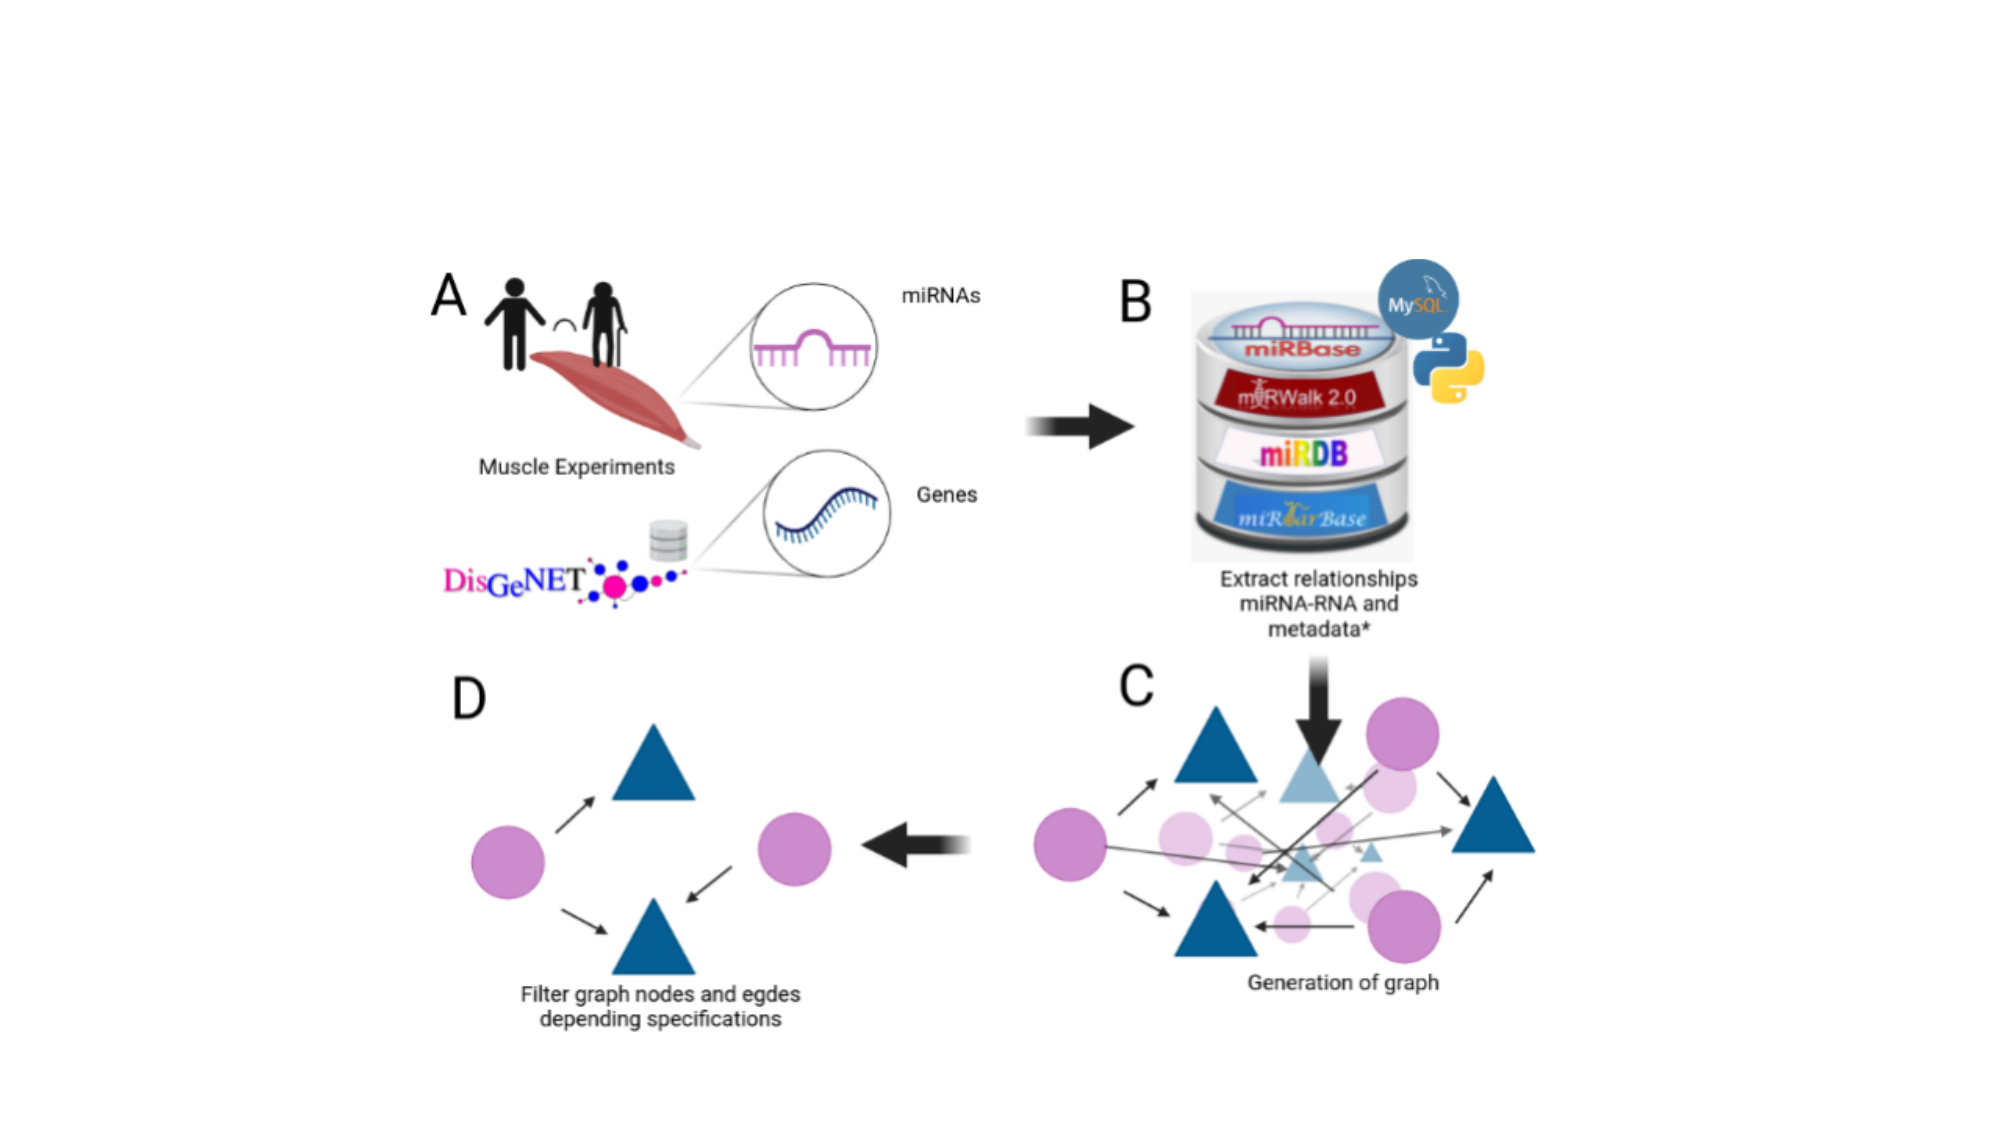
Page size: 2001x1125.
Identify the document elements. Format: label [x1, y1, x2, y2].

picture [425, 259, 1548, 1046]
